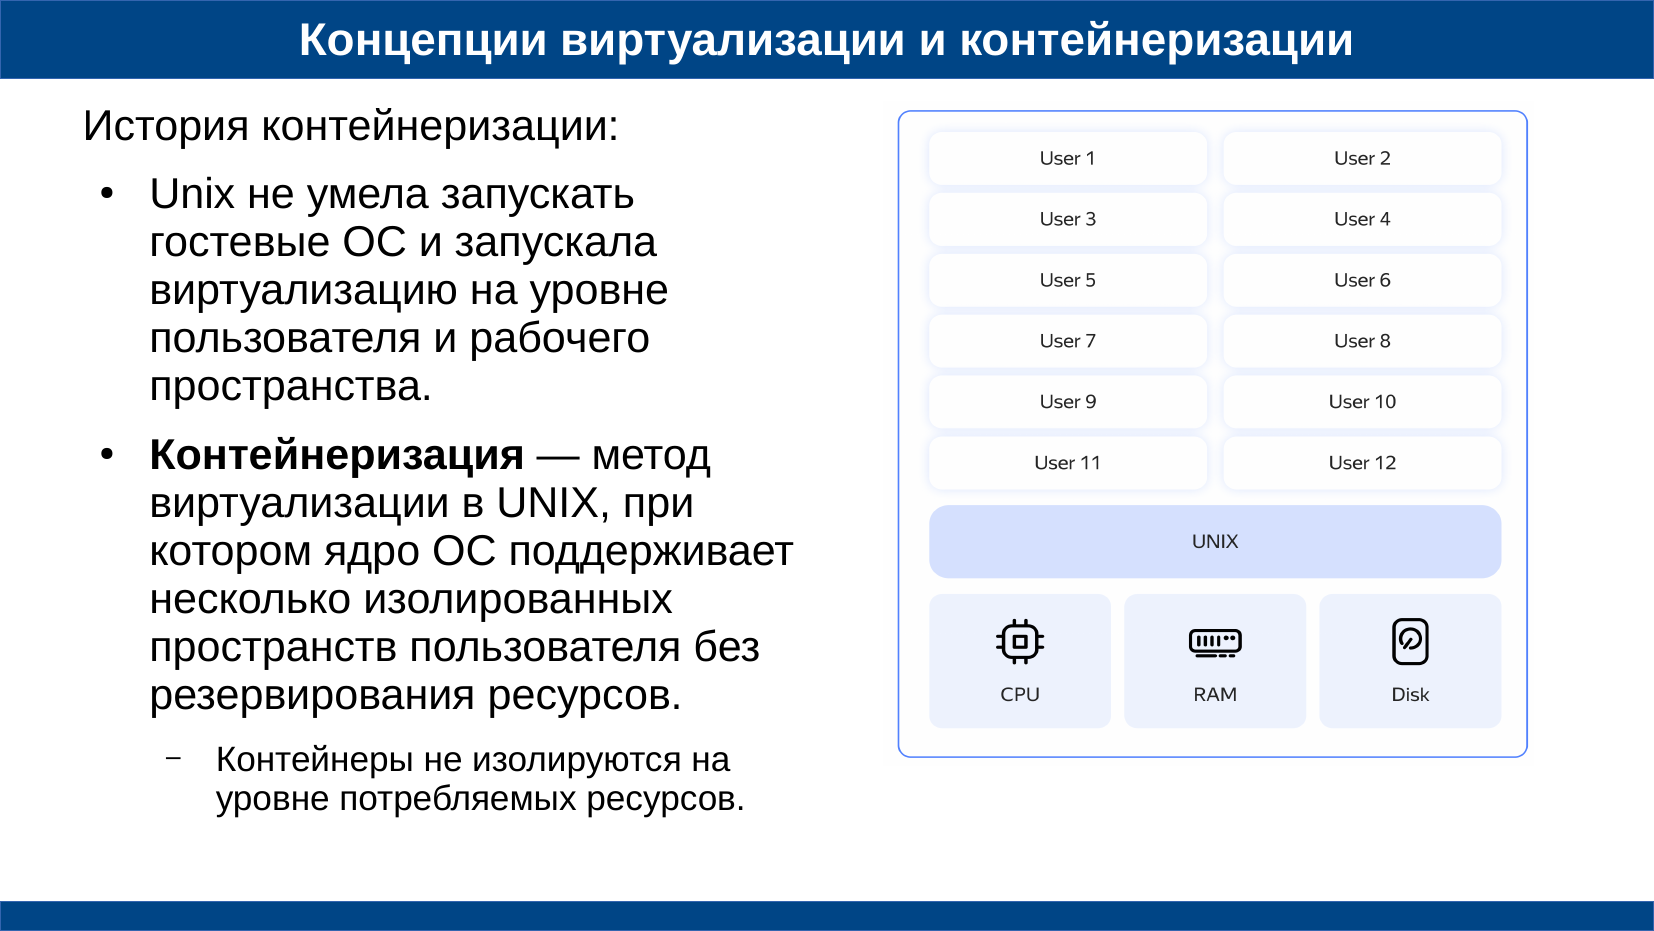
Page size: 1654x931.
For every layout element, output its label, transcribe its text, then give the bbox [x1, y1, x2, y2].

title Концепции виртуализации и контейнеризации [0, 0, 1654, 79]
picture [883, 101, 1534, 766]
list История контейнеризации: Unix не умела запускать гостевые ОС и запускала виртуализацию на уровне пользователя и рабочего пространства. Контейнеризация — метод виртуализации в UNIX, при котором ядро ОС поддерживает несколько изолированных пространств пользователя без резервирования ресурсов. Контейнеры не изолируются на уровне потребляемых ресурсов. [82, 101, 809, 826]
